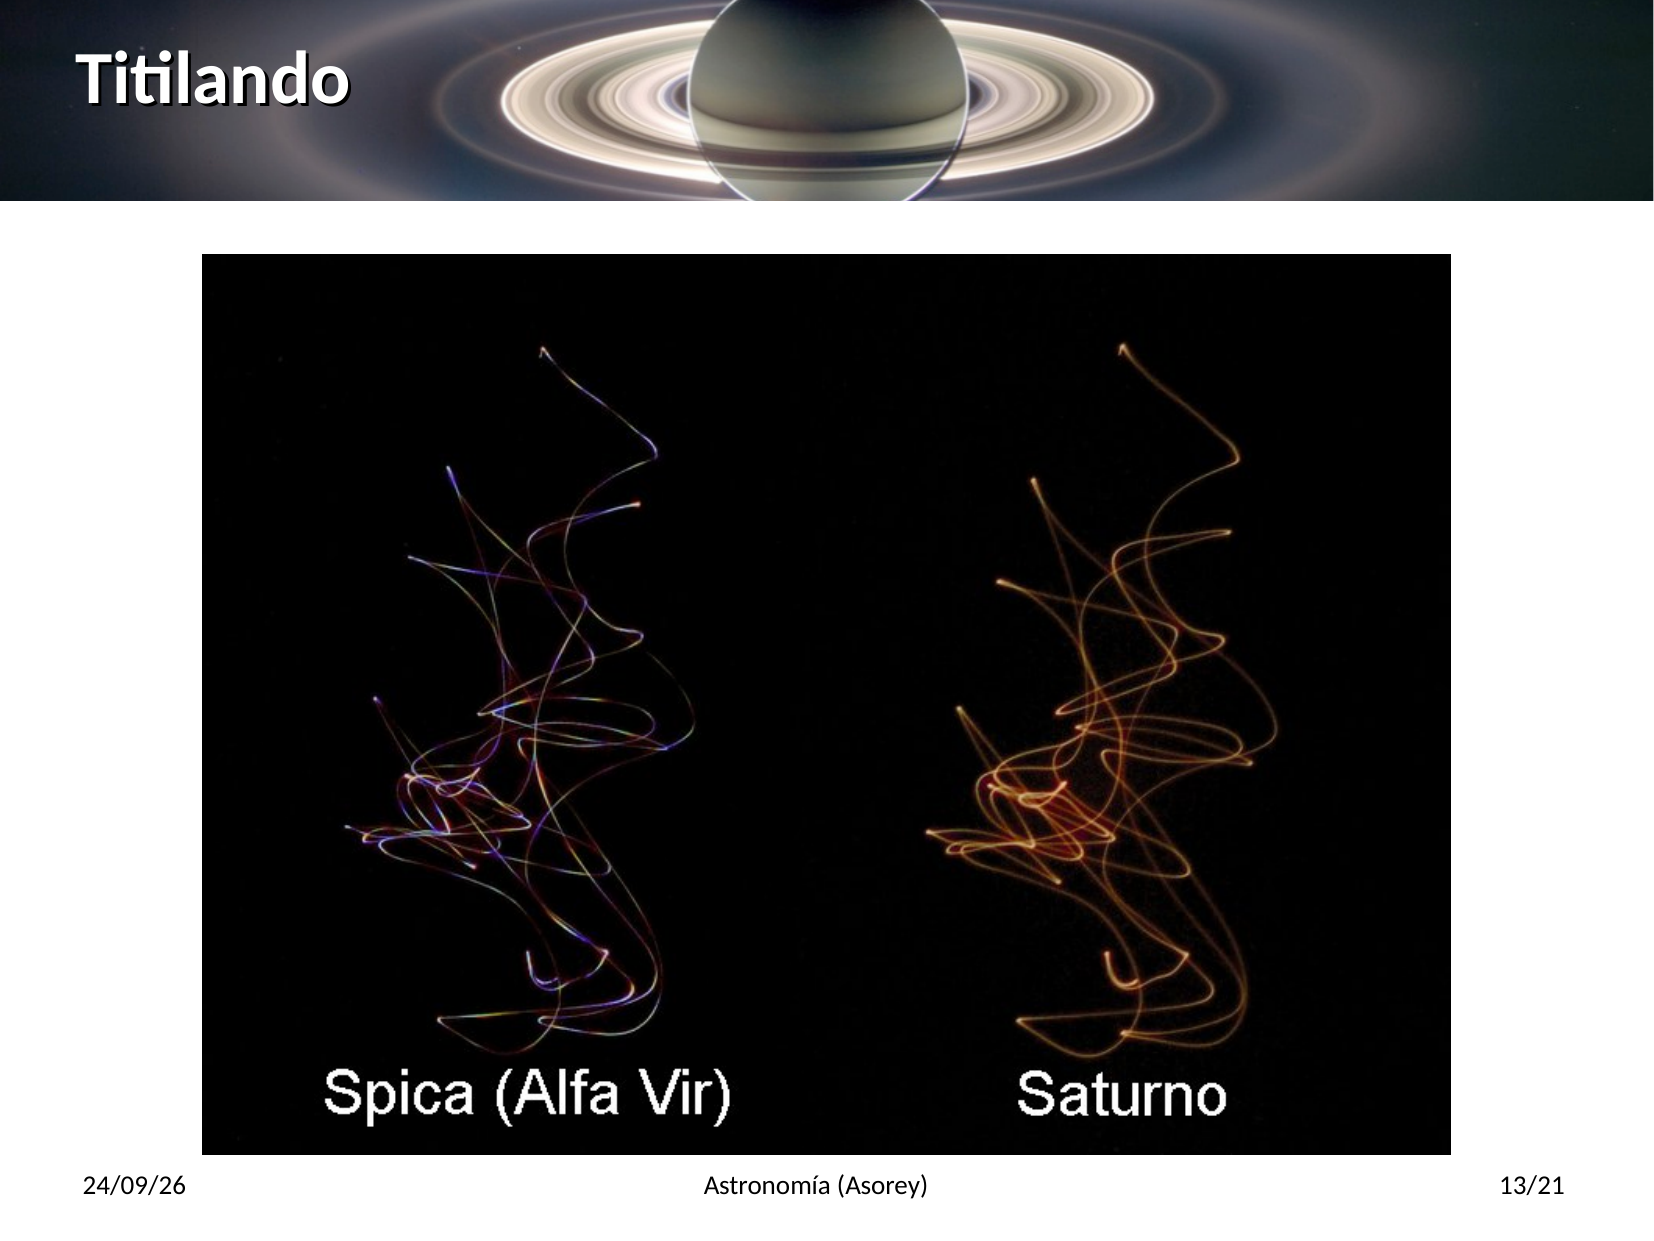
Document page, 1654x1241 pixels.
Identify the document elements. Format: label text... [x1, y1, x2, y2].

picture [0, 0, 1654, 201]
title Titilando [75, 19, 1564, 151]
picture [202, 254, 1451, 1156]
